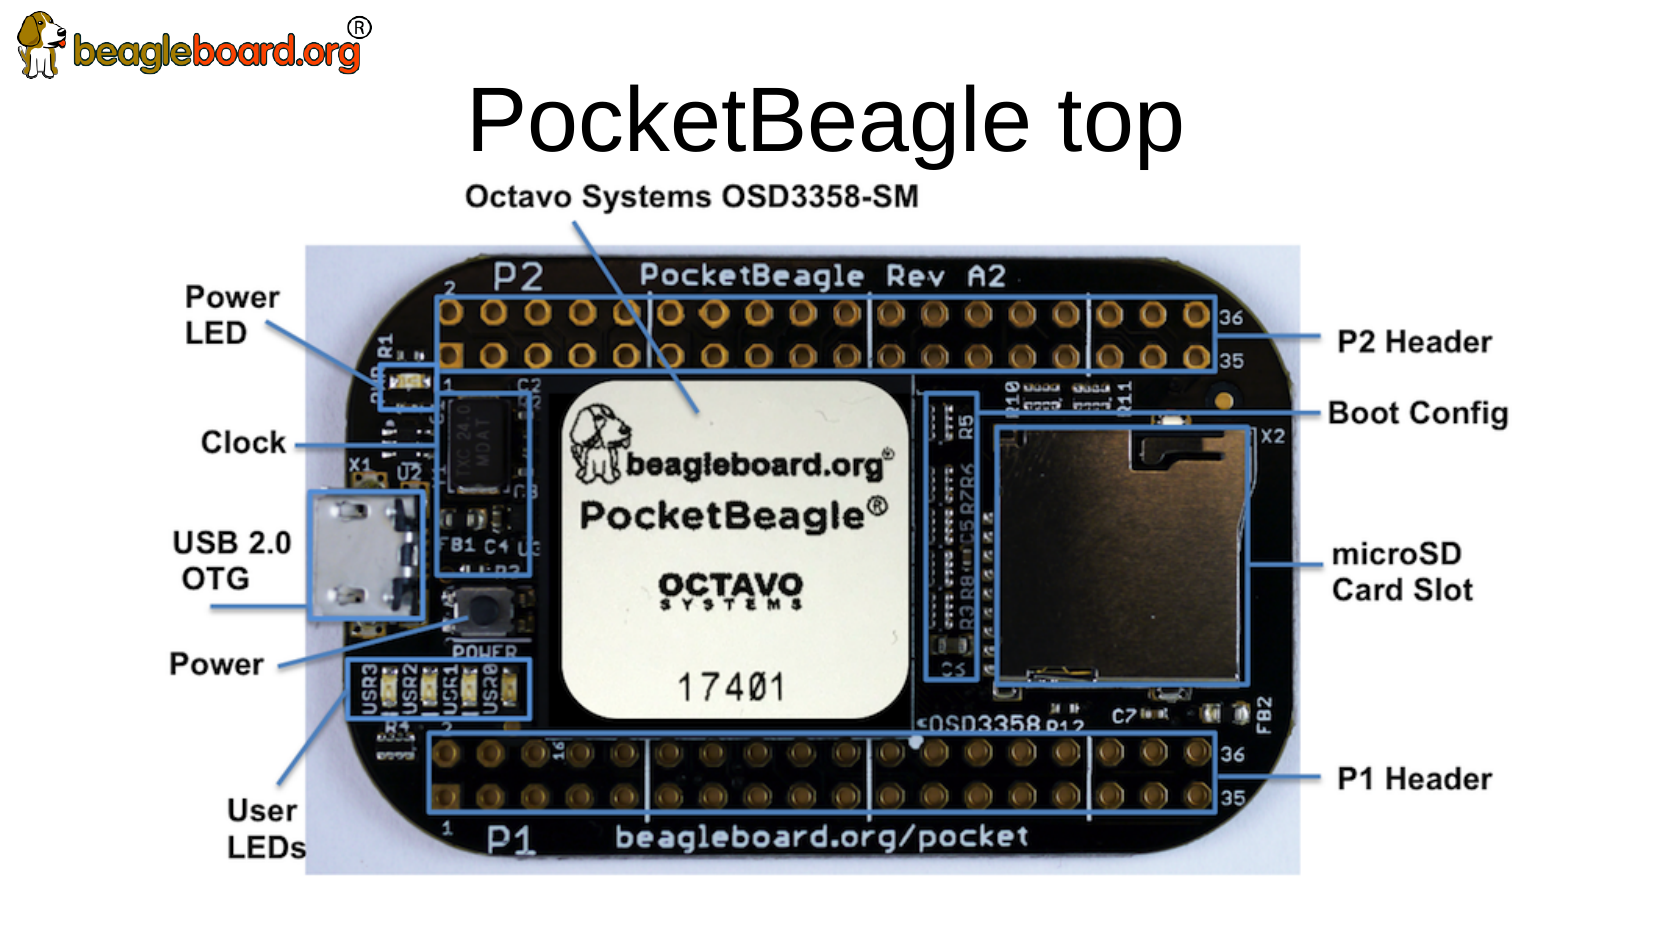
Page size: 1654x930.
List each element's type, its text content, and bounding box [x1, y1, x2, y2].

picture [157, 172, 1515, 891]
picture [17, 11, 372, 79]
text_box PocketBeagle top [82, 36, 1571, 193]
